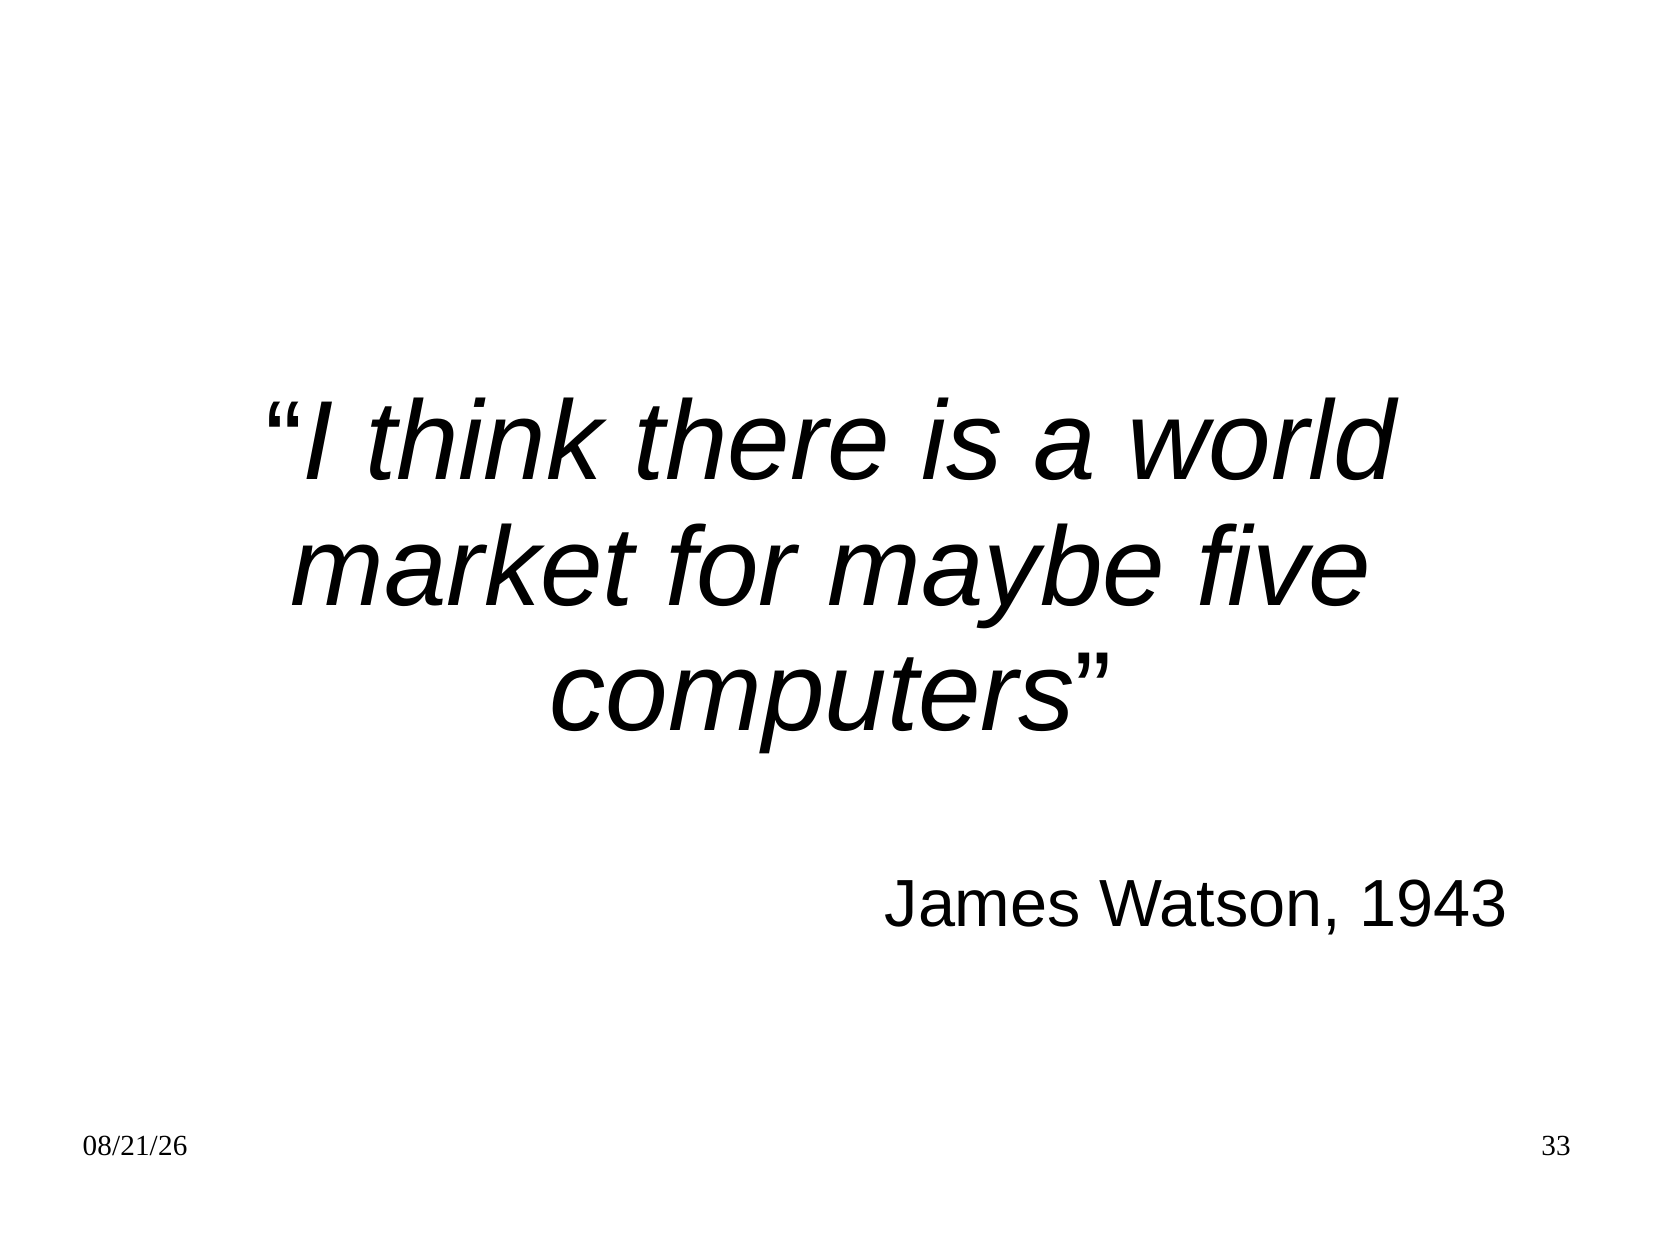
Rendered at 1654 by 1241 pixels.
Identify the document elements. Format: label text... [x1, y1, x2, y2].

title “I think there is a world market for maybe five computers” [86, 377, 1576, 755]
subtitle James Watson, 1943 [795, 840, 1508, 966]
